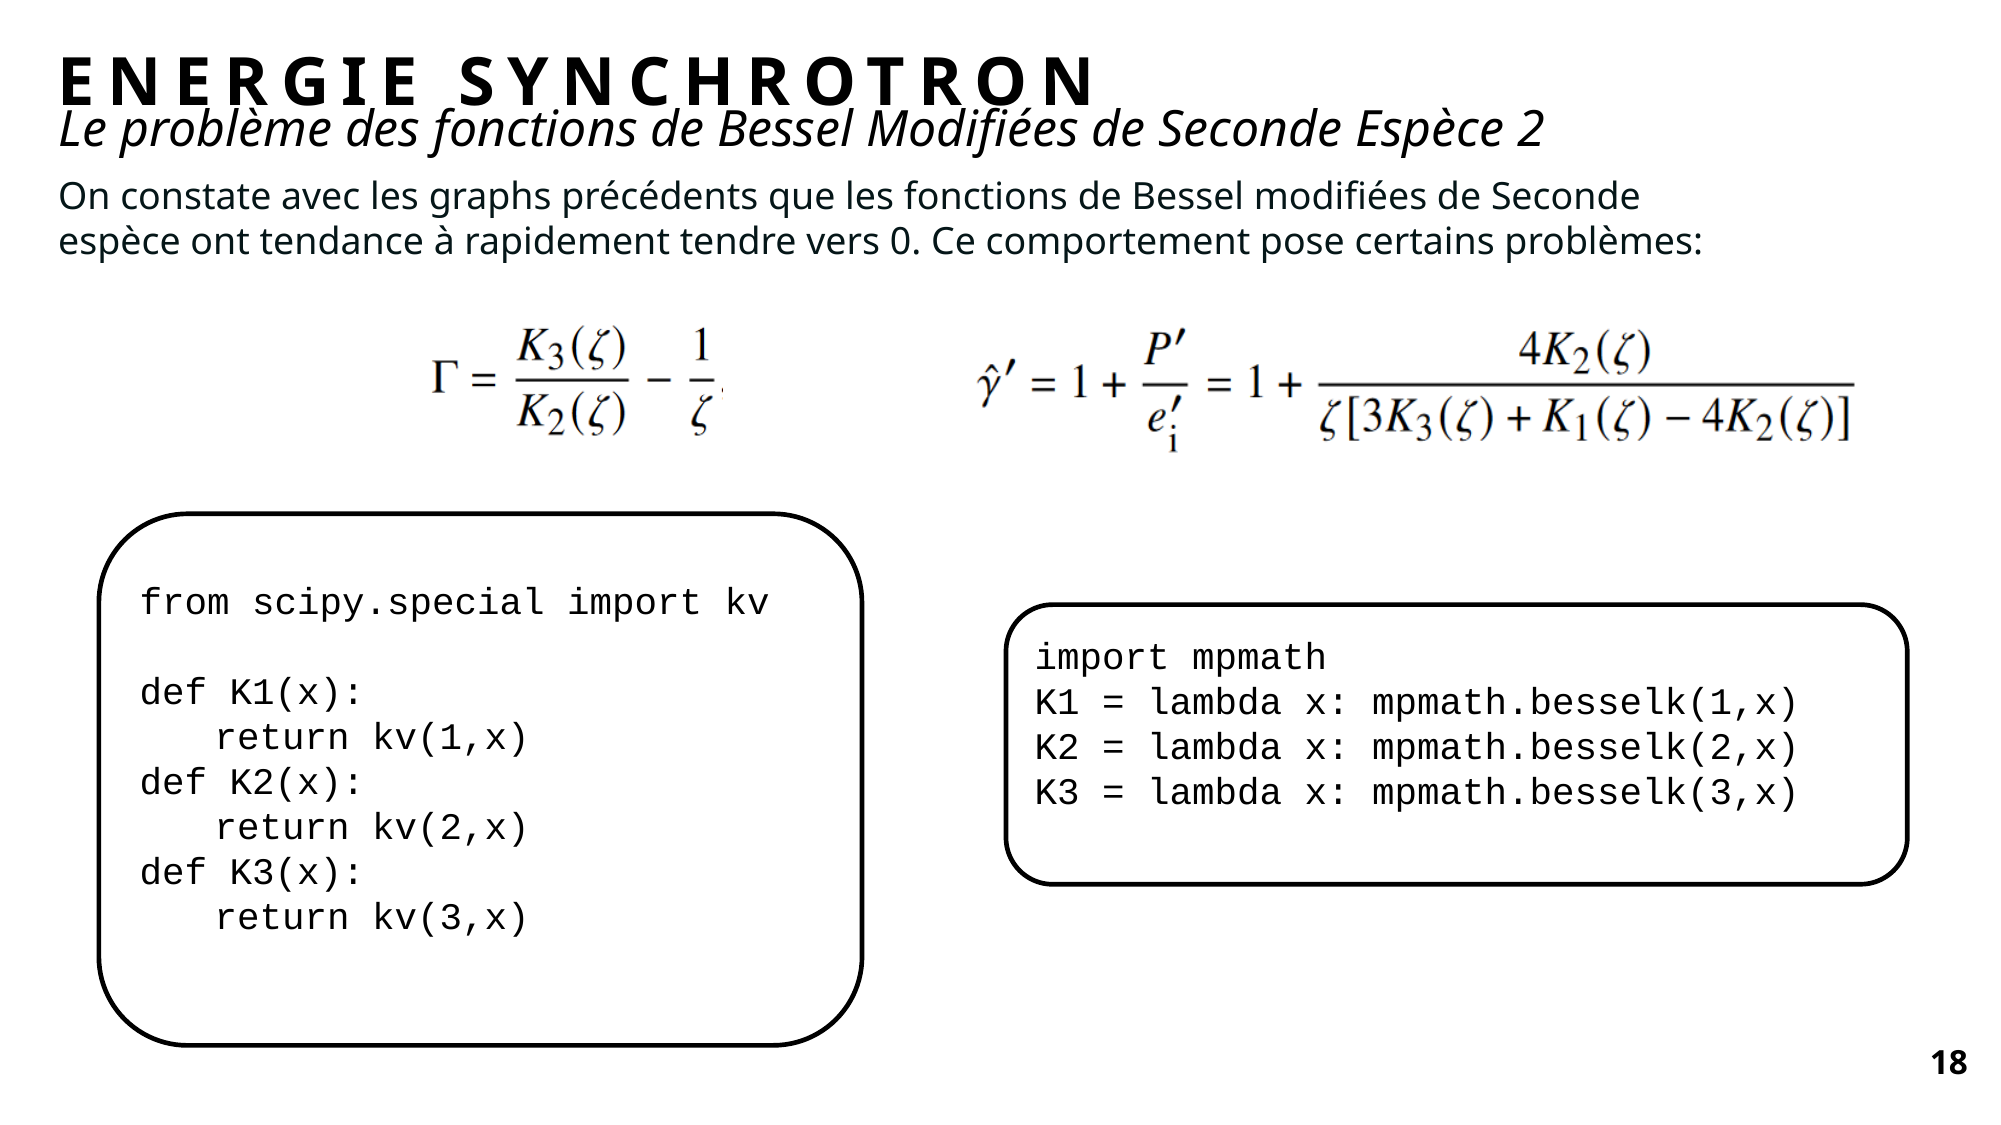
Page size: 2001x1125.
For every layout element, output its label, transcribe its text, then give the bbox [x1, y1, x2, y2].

text_box from scipy.special import kv def K1(x): return kv(1,x) def K2(x): return kv(2,x) def K3(x): return kv(3,x) [98, 513, 863, 1046]
picture [406, 311, 723, 458]
picture [956, 313, 1857, 458]
text_box On constate avec les graphs précédents que les fonctions de Bessel modifiées de Seconde espèce ont tendance à rapidement tendre vers 0. Ce comportement pose certains problèmes: [43, 164, 1785, 270]
text_box import mpmath K1 = lambda x: mpmath.besselk(1,x) K2 = lambda x: mpmath.besselk(2,x) K3 = lambda x: mpmath.besselk(3,x) [1006, 604, 1908, 885]
text_box Le problème des fonctions de Bessel Modifiées de Seconde Espèce 2 [43, 88, 1668, 164]
title Energie synchrotron [42, 0, 1559, 127]
text_box <numéro> [1897, 1028, 2000, 1099]
